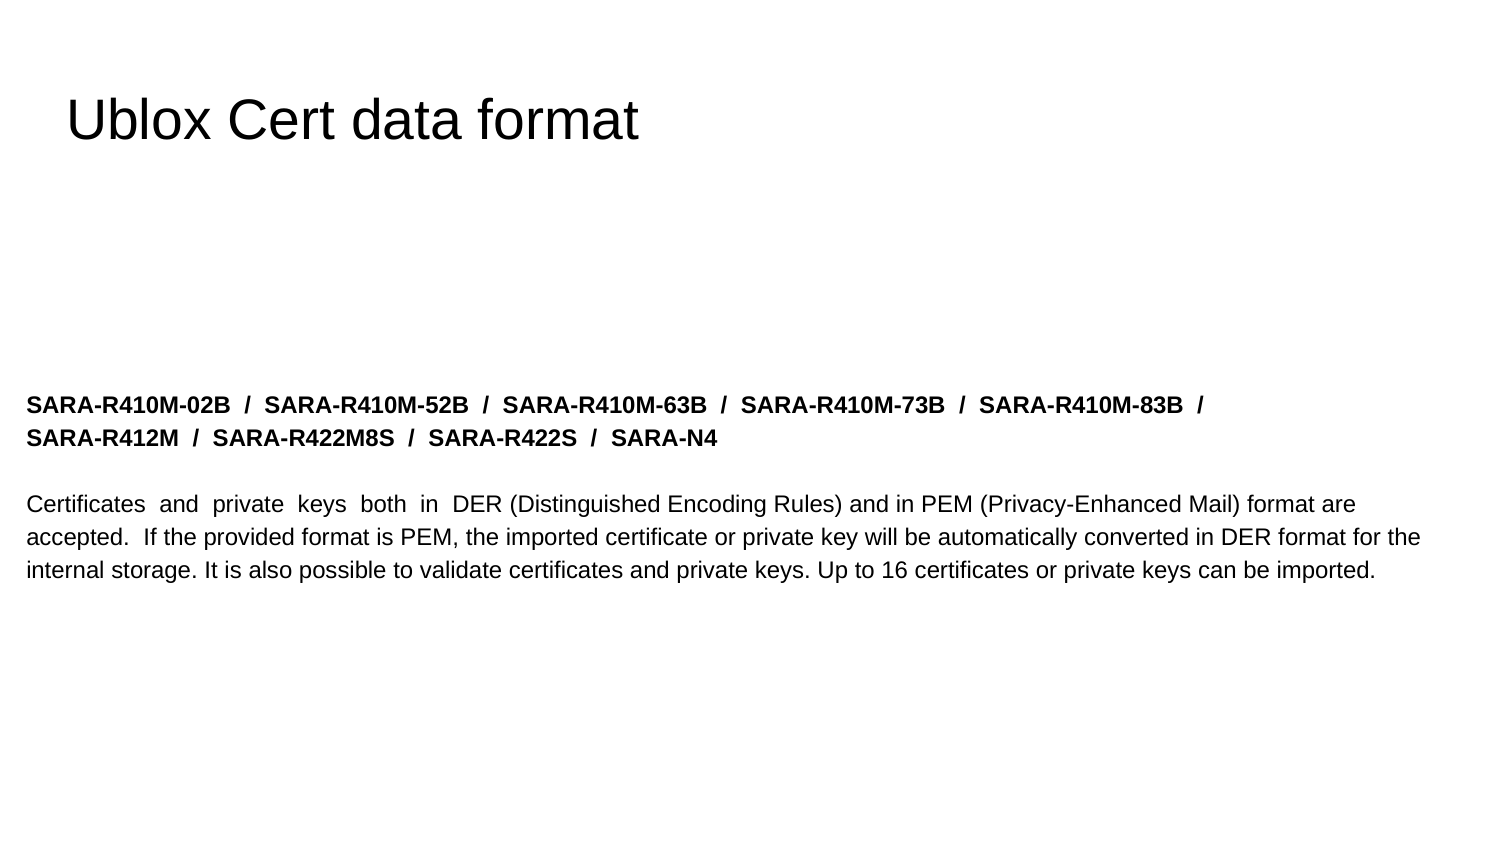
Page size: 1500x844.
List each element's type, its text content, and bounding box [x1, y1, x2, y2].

text_box SARA-R410M-02B / SARA-R410M-52B / SARA-R410M-63B / SARA-R410M-73B / SARA-R410M-83B / SARA-R412M / SARA-R422M8S / SARA-R422S / SARA-N4 Certificates and private keys both in DER (Distinguished Encoding Rules) and in PEM (Privacy-Enhanced Mail) format are accepted. If the provided format is PEM, the imported certificate or private key will be automatically converted in DER format for the internal storage. It is also possible to validate certificates and private keys. Up to 16 certificates or private keys can be imported. [11, 370, 1468, 599]
title Ublox Cert data format [51, 72, 1449, 167]
